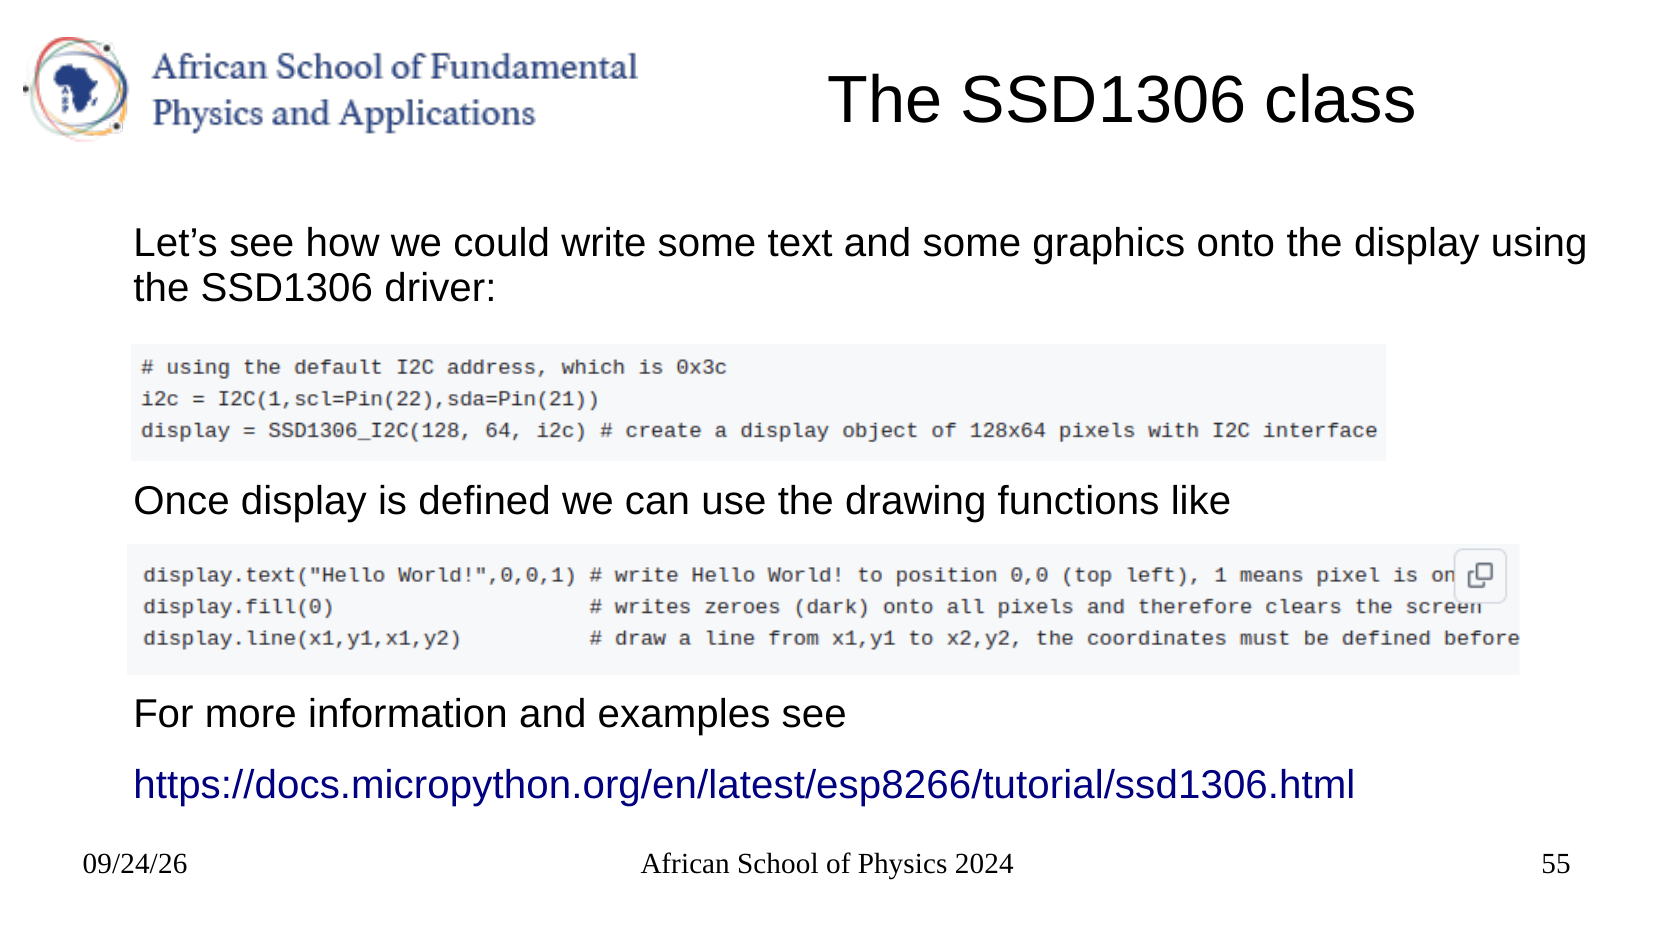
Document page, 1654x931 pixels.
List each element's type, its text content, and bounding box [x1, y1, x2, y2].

picture [23, 37, 635, 142]
title The SSD1306 class [635, 21, 1610, 177]
list Let’s see how we could write some text and some graphics onto the display using the SSD1306 driver: Once display is defined we can use the drawing functions like For more information and examples see https://docs.micropython.org/en/latest/esp8266/tutorial/ssd1306.html [133, 219, 1622, 813]
picture [131, 344, 1386, 461]
picture [127, 544, 1526, 675]
